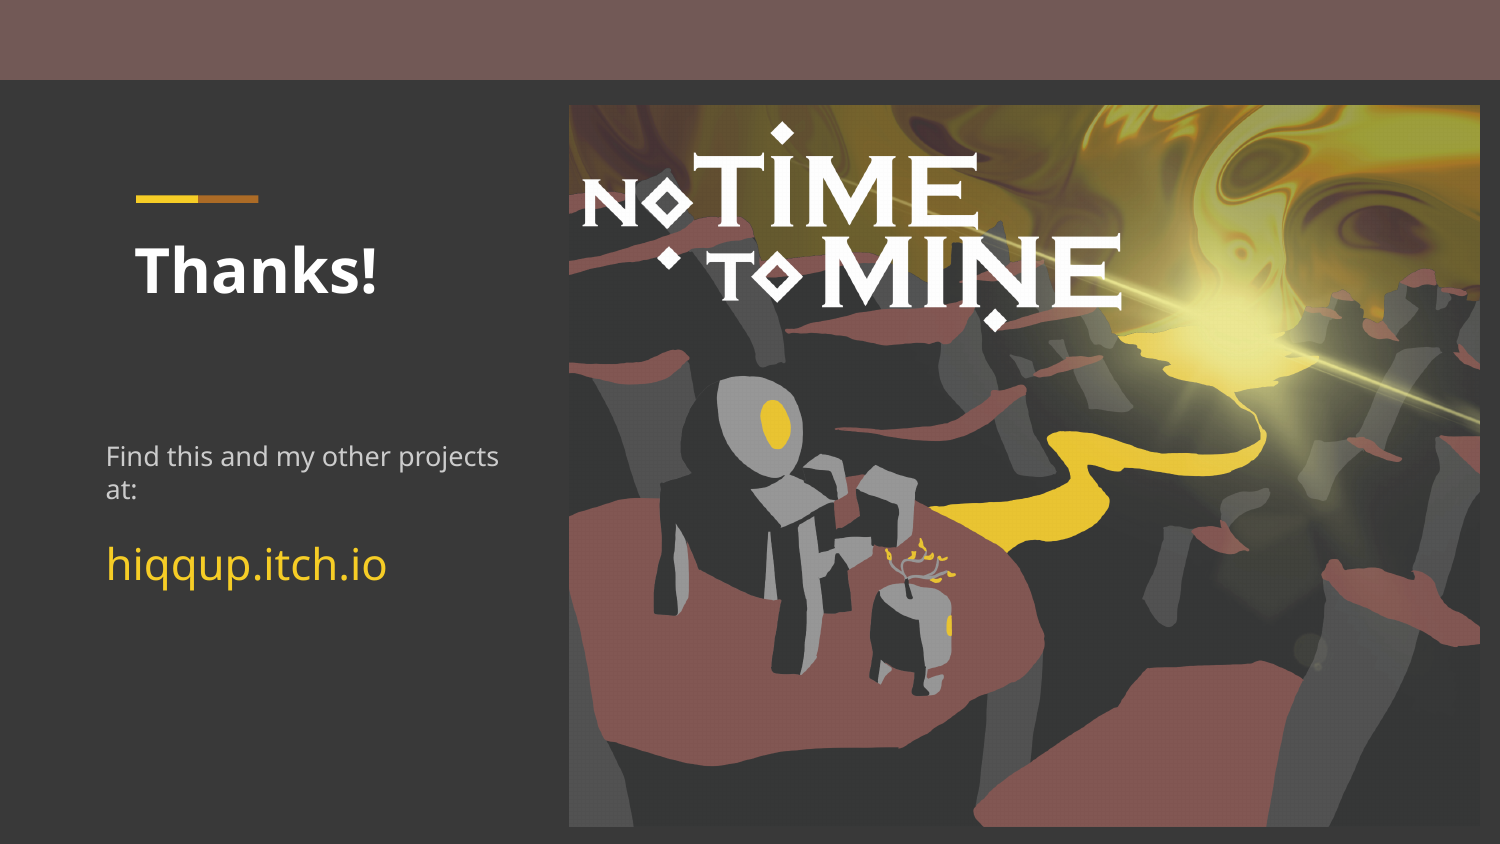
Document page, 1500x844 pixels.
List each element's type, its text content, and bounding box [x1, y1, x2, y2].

picture [569, 105, 1480, 827]
text_box Find this and my other projects at: hiqqup.itch.io [90, 424, 527, 605]
title Thanks! [119, 216, 569, 443]
